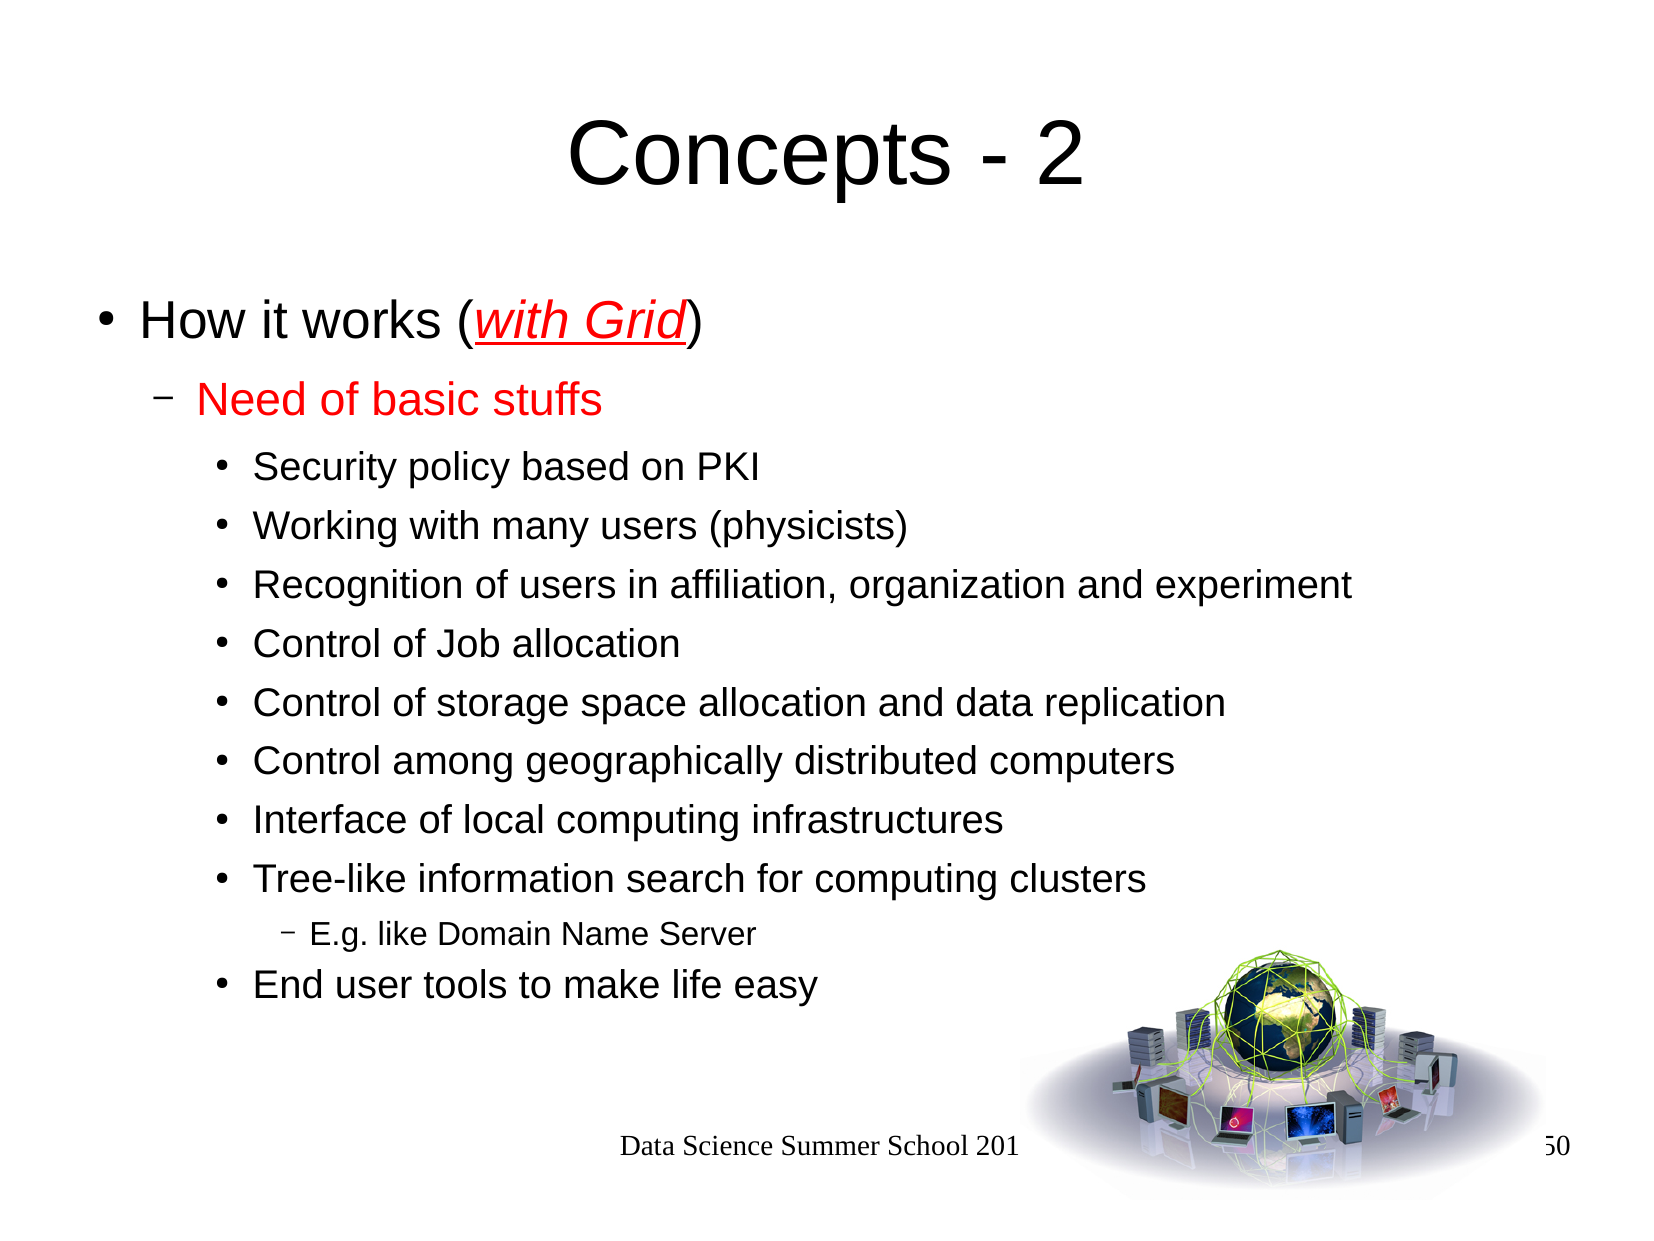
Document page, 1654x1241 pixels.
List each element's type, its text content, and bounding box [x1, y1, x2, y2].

picture [1020, 944, 1546, 1201]
list How it works (with Grid) Need of basic stuffs Security policy based on PKI Working with many users (physicists) Recognition of users in affiliation, organization and experiment Control of Job allocation Control of storage space allocation and data replication Control among geographically distributed computers Interface of local computing infrastructures Tree-like information search for computing clusters E.g. like Domain Name Server End user tools to make life easy [82, 290, 1571, 1010]
title Concepts - 2 [82, 49, 1571, 257]
